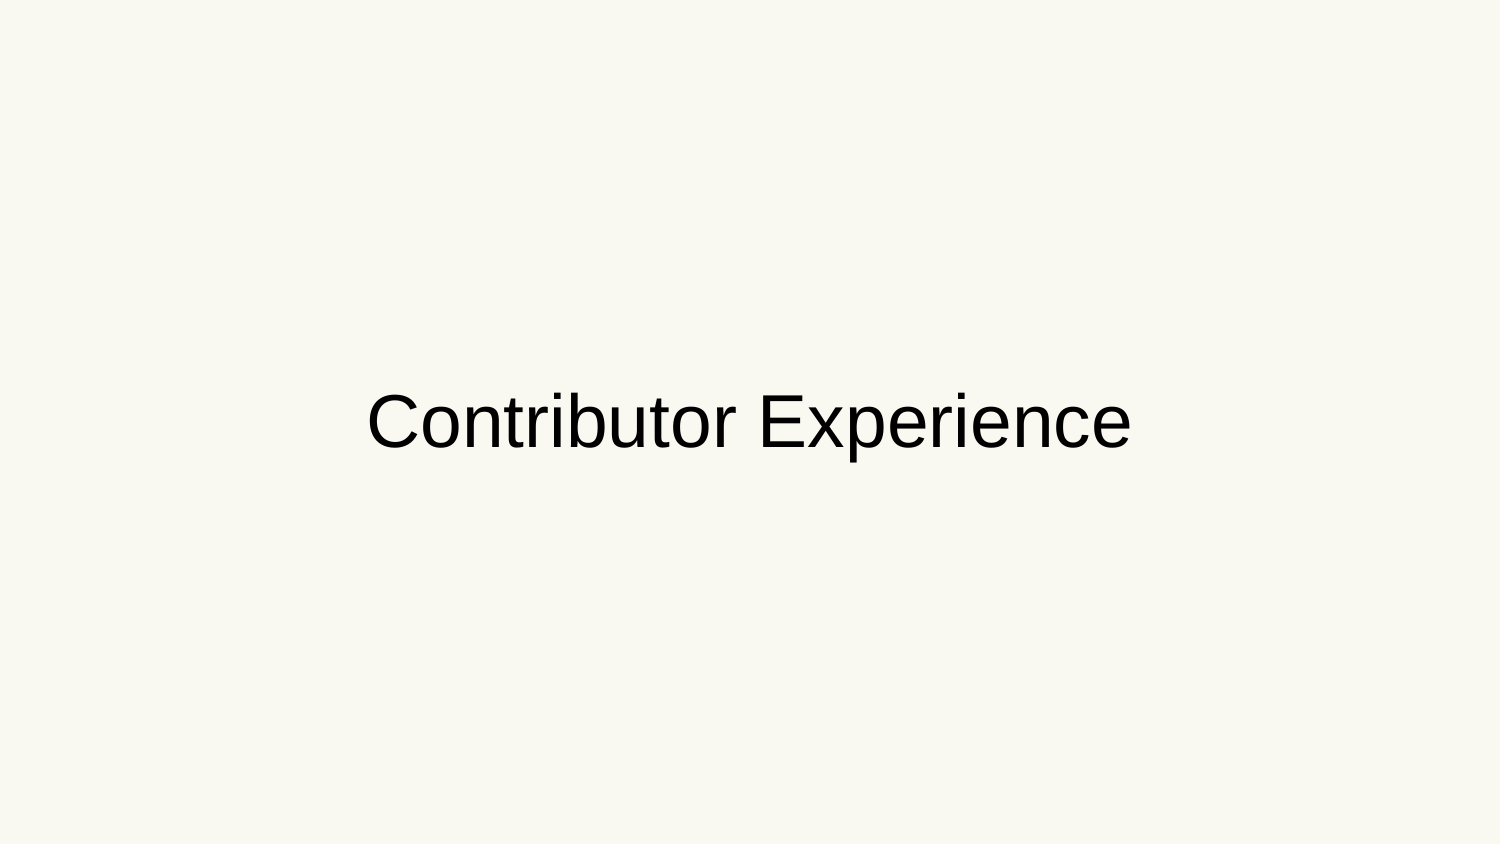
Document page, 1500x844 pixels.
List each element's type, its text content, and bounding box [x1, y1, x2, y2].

title Contributor Experience [51, 352, 1449, 491]
